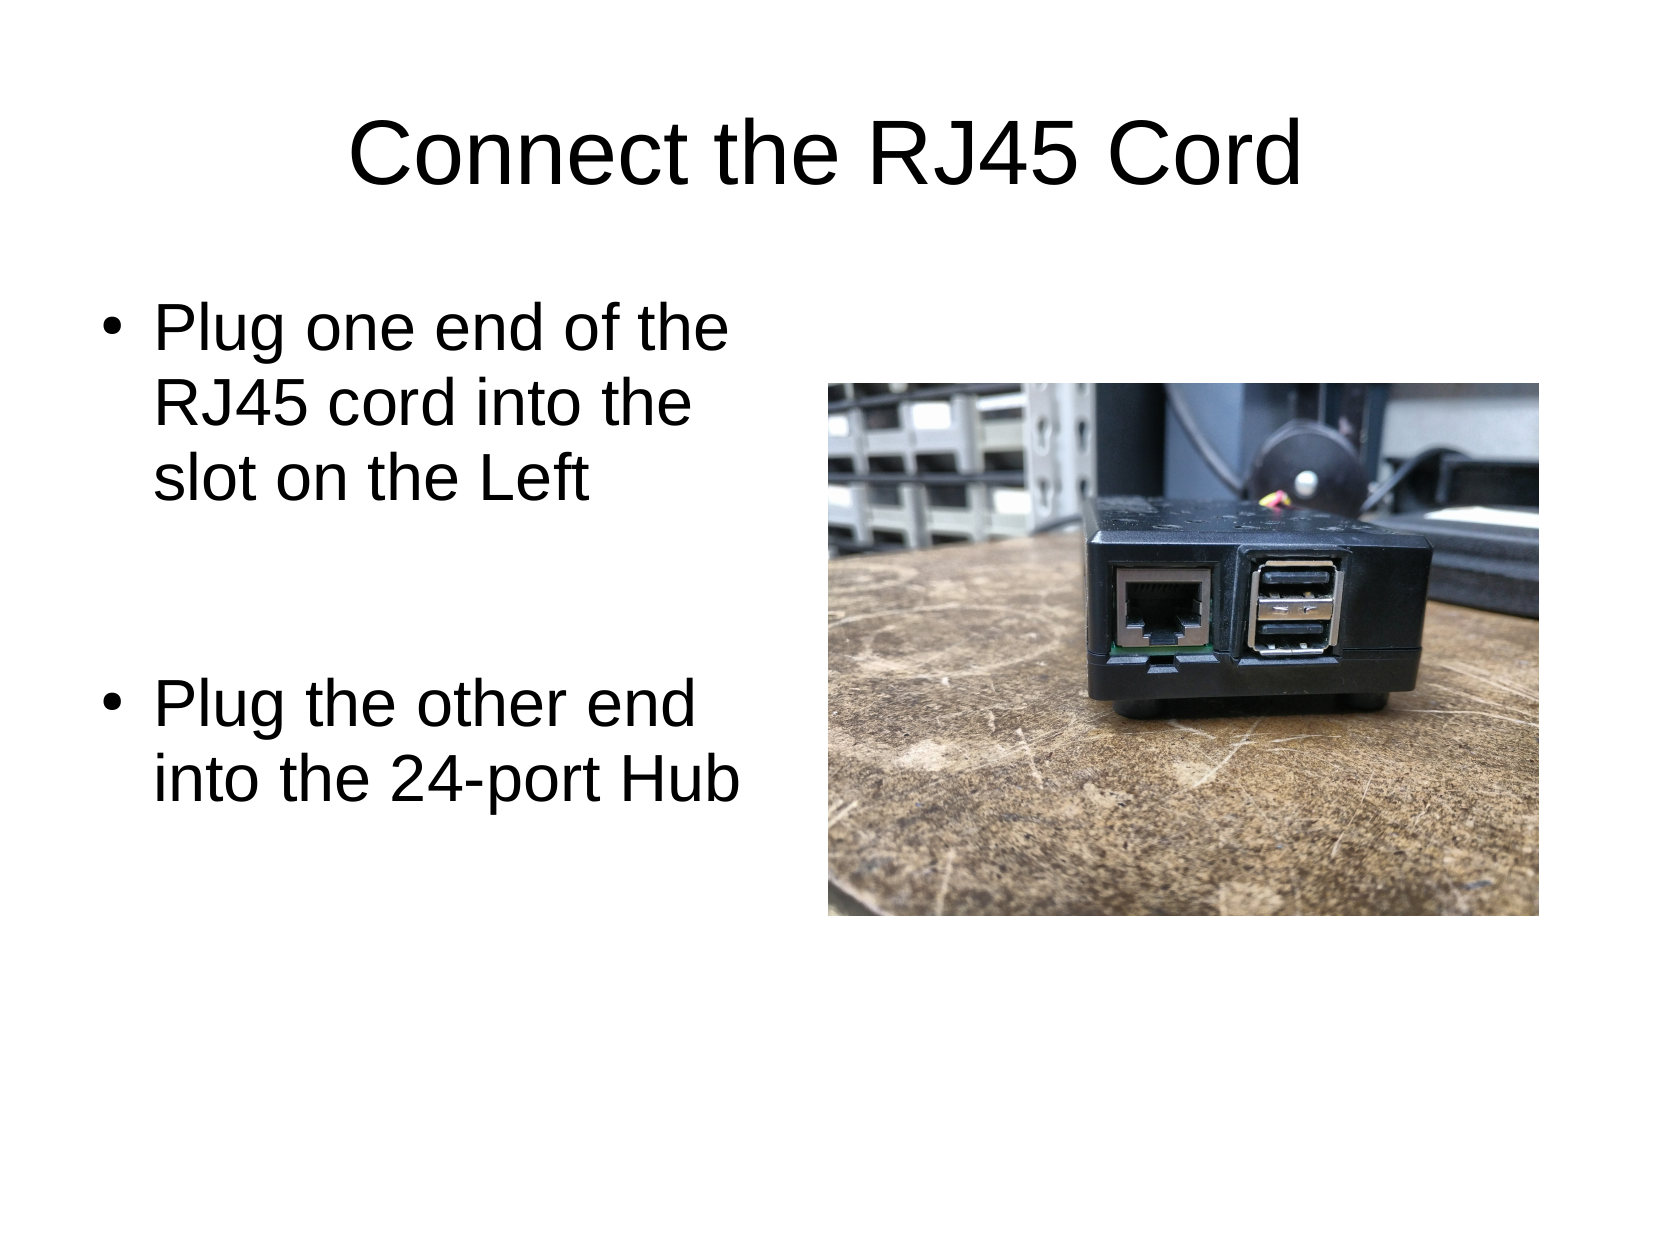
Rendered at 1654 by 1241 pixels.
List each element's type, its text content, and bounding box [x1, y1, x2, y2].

list Plug the other end into the 24-port Hub [82, 665, 793, 1009]
list Plug one end of the RJ45 cord into the slot on the Left [82, 290, 793, 634]
title Connect the RJ45 Cord [82, 49, 1571, 257]
picture [828, 383, 1539, 917]
